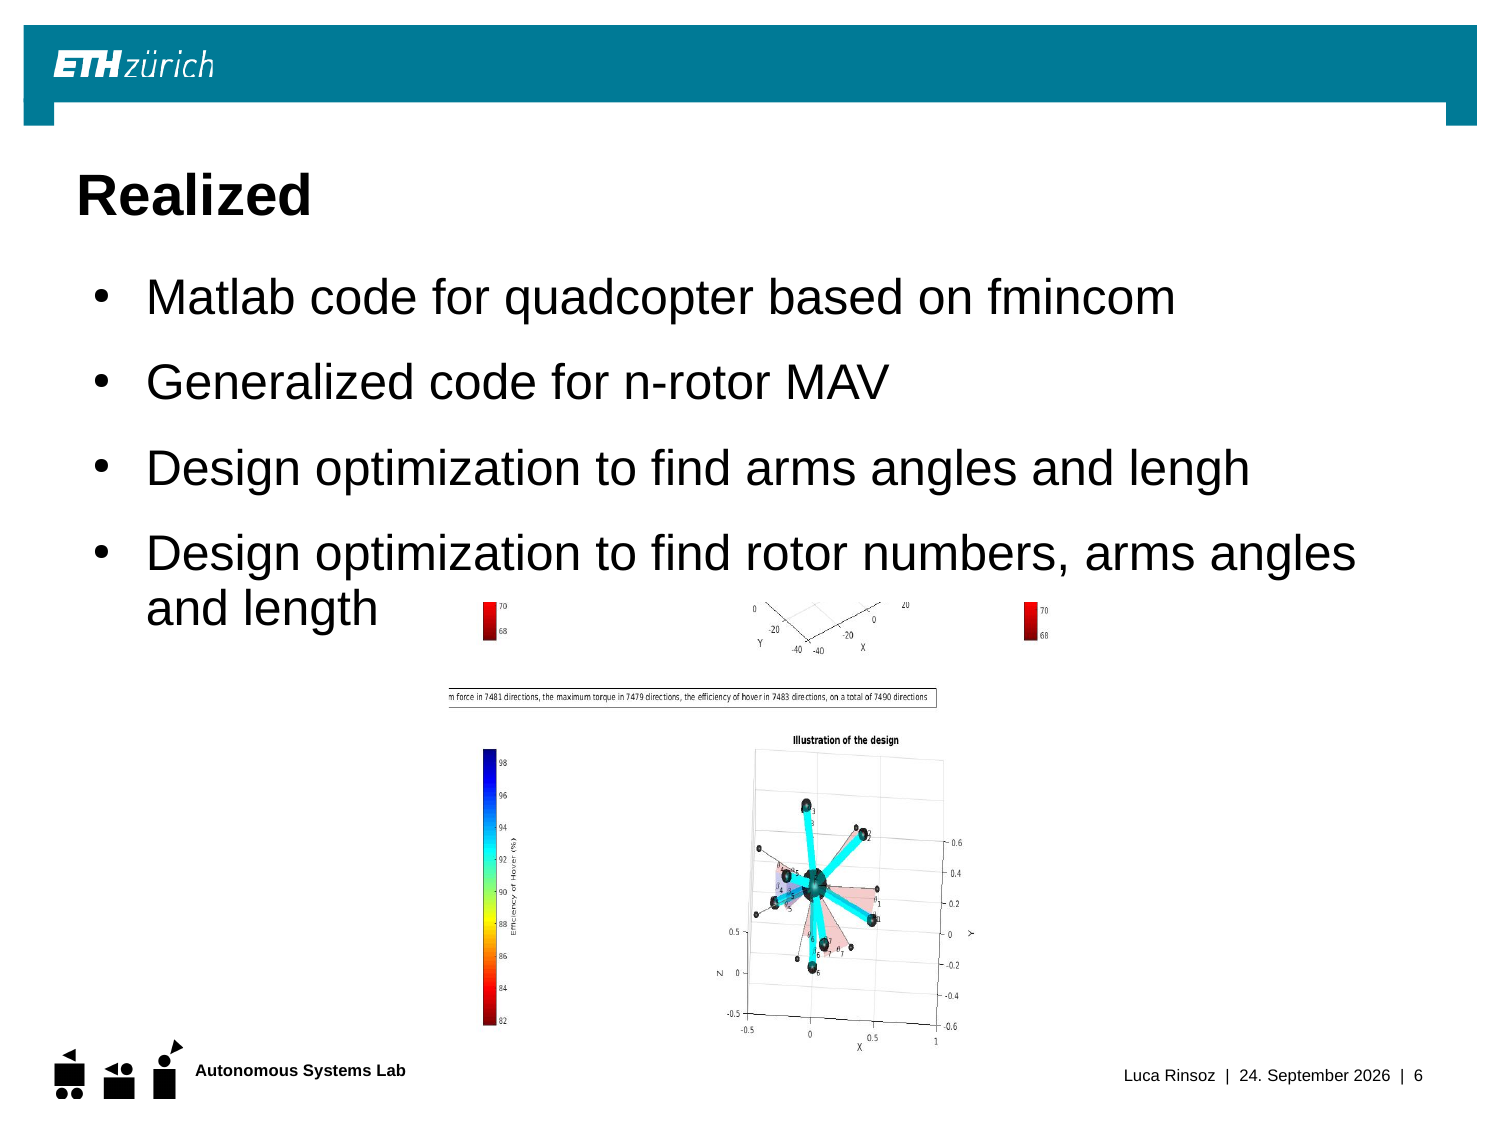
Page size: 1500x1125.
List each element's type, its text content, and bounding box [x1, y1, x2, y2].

title Realized [53, 101, 1447, 290]
list Matlab code for quadcopter based on fmincom Generalized code for n-rotor MAV Design optimization to find arms angles and lengh Design optimization to find rotor numbers, arms angles and length [75, 269, 1425, 1016]
picture [448, 602, 1052, 1087]
